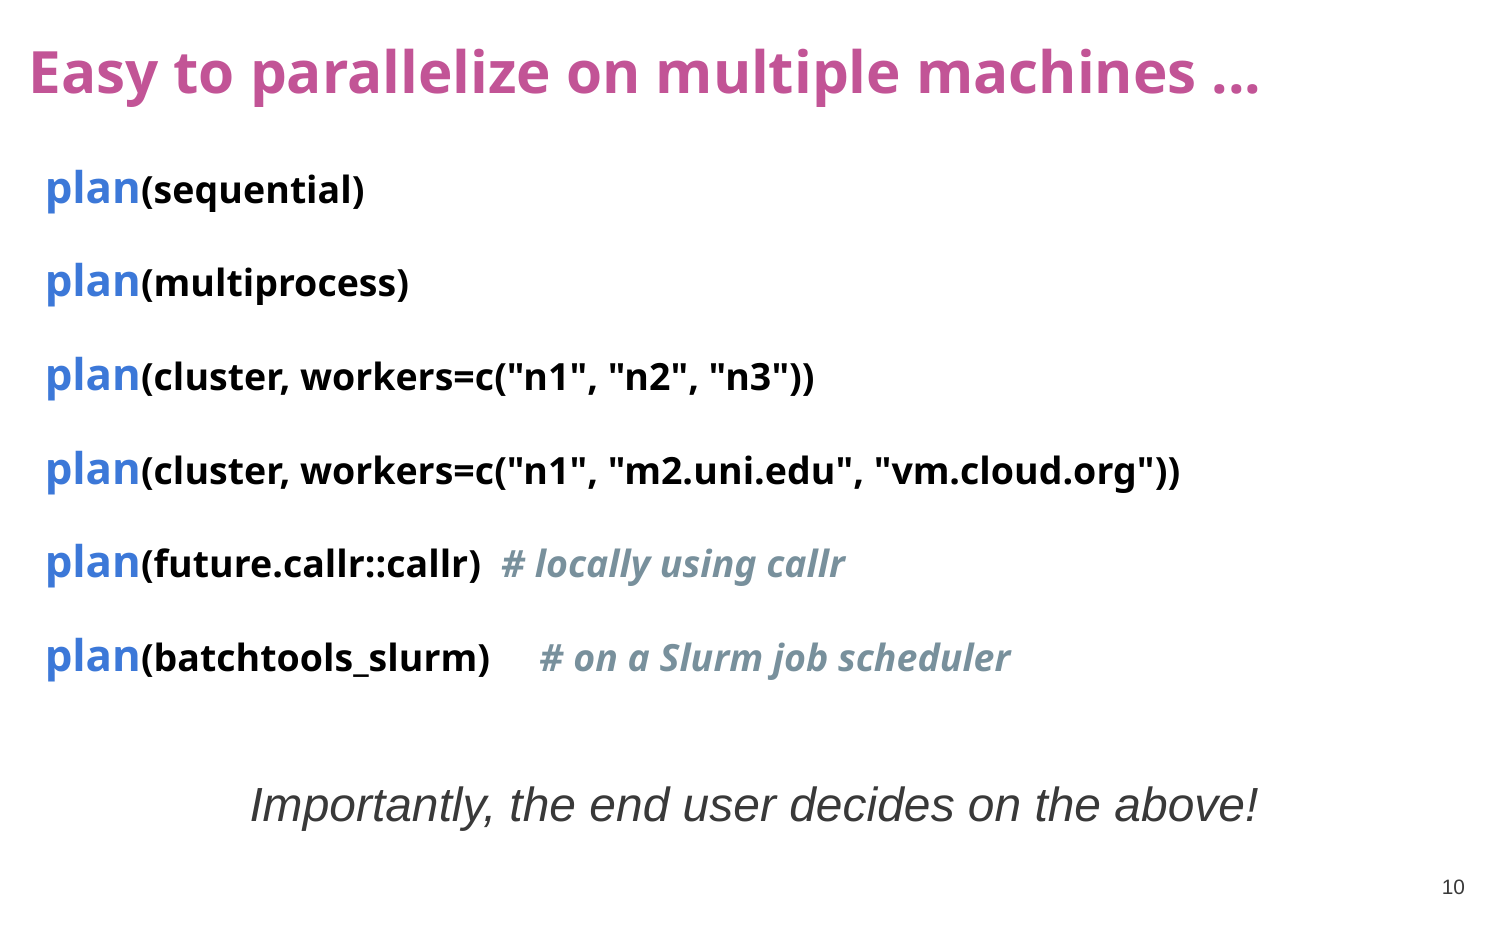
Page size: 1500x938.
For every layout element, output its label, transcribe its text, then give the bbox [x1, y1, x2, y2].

slide_number <number> [1389, 849, 1480, 922]
list plan(sequential) plan(multiprocess) plan(cluster, workers=c("n1", "n2", "n3")) plan(cluster, workers=c("n1", "m2.uni.edu", "vm.cloud.org")) plan(future.callr::callr) # locally using callr plan(batchtools_slurm) # on a Slurm job scheduler Importantly, the end user decides on the above! [29, 136, 1480, 930]
title Easy to parallelize on multiple machines ... [13, 20, 1480, 136]
